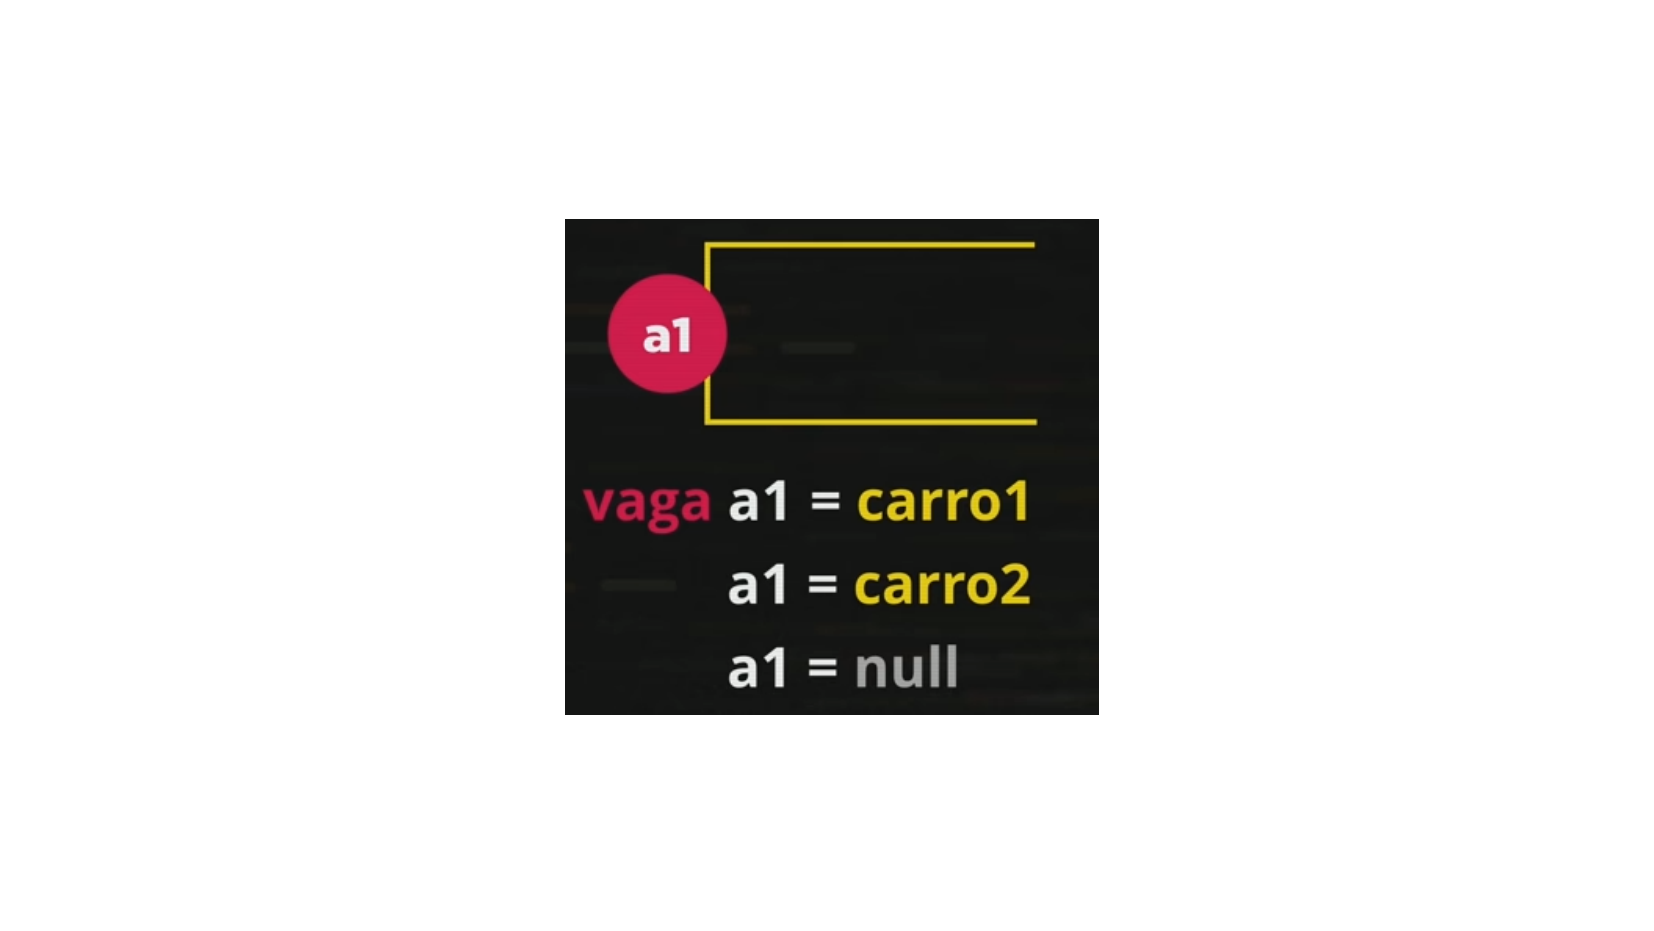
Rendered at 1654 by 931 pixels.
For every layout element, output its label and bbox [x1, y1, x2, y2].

picture [565, 219, 1099, 715]
